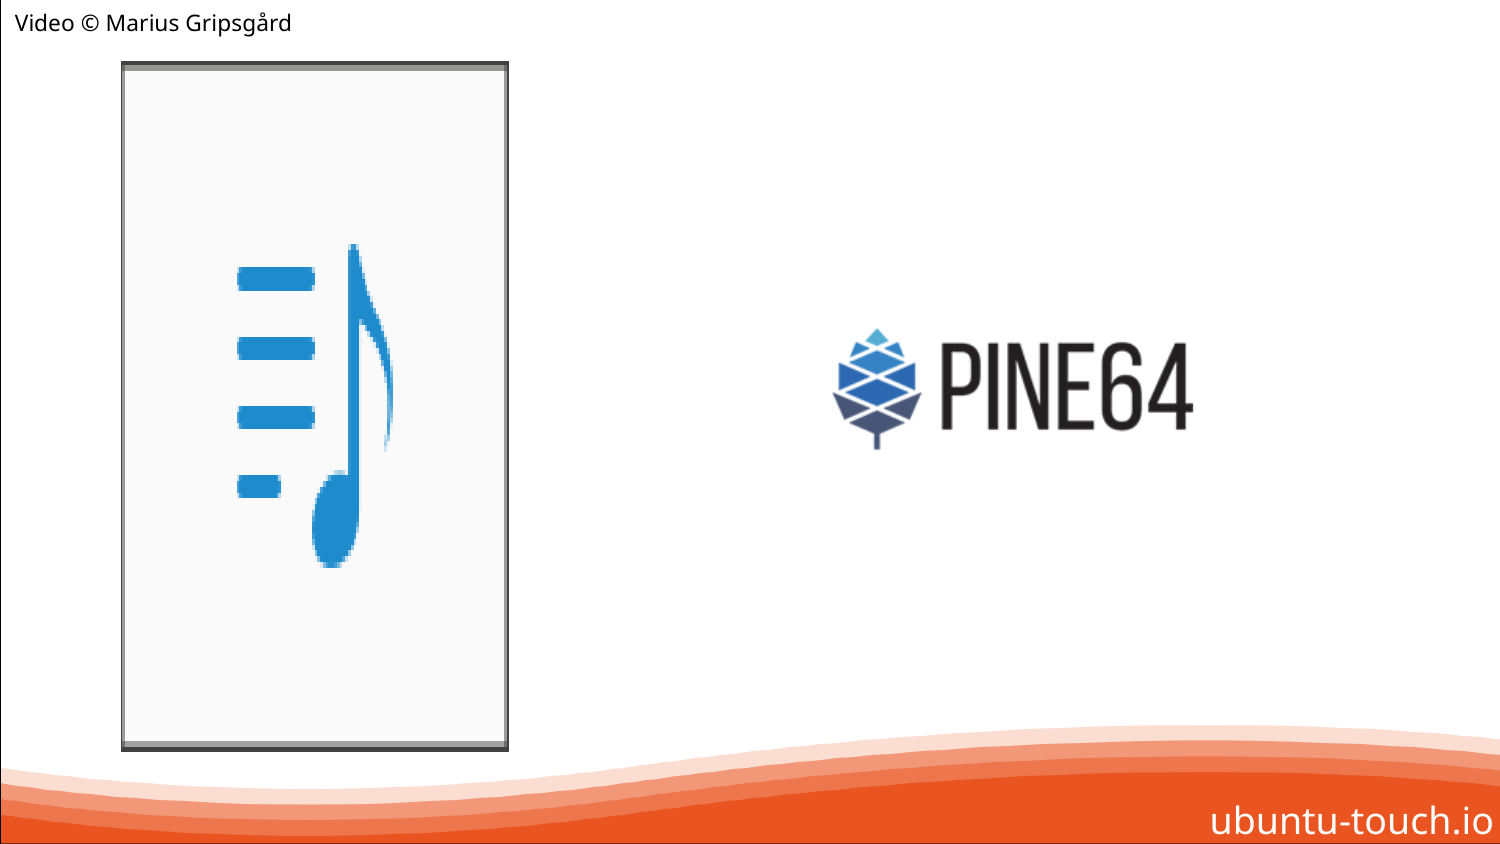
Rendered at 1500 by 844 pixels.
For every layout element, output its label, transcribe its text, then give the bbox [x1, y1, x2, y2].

text_box Video © Marius Gripsgård [0, 0, 404, 41]
text_box [120, 60, 511, 754]
picture [0, 0, 1500, 844]
